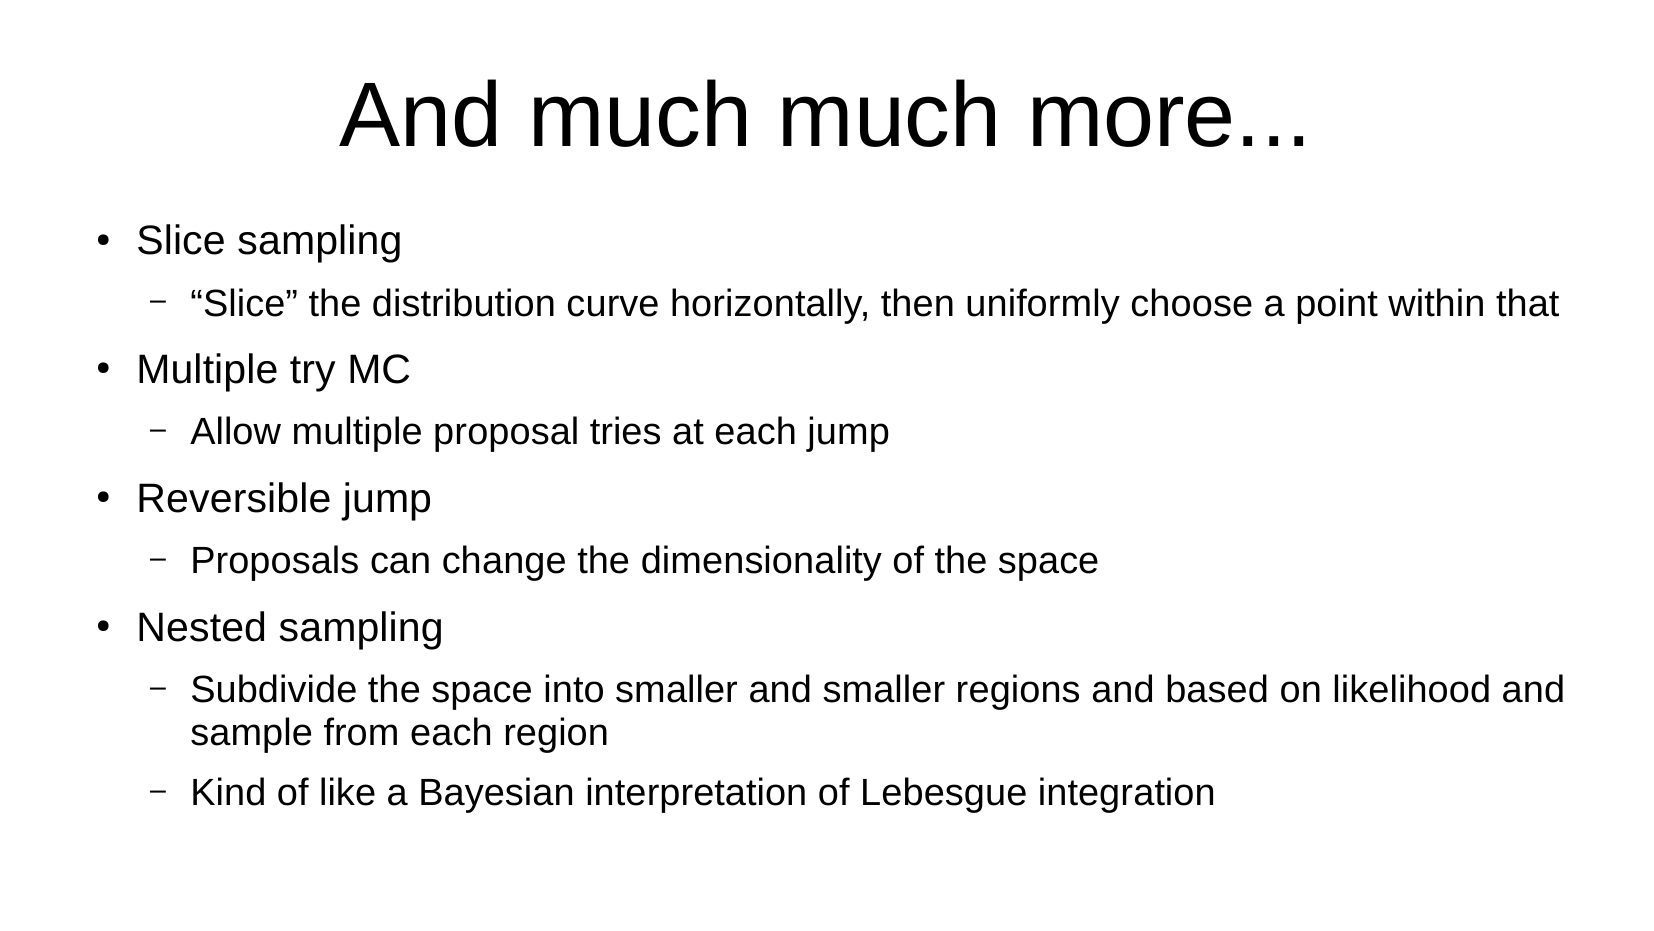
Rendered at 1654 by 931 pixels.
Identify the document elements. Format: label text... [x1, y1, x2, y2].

title And much much more... [82, 37, 1571, 193]
list Slice sampling “Slice” the distribution curve horizontally, then uniformly choose a point within that Multiple try MC Allow multiple proposal tries at each jump Reversible jump Proposals can change the dimensionality of the space Nested sampling Subdivide the space into smaller and smaller regions and based on likelihood and sample from each region Kind of like a Bayesian interpretation of Lebesgue integration [82, 217, 1571, 863]
